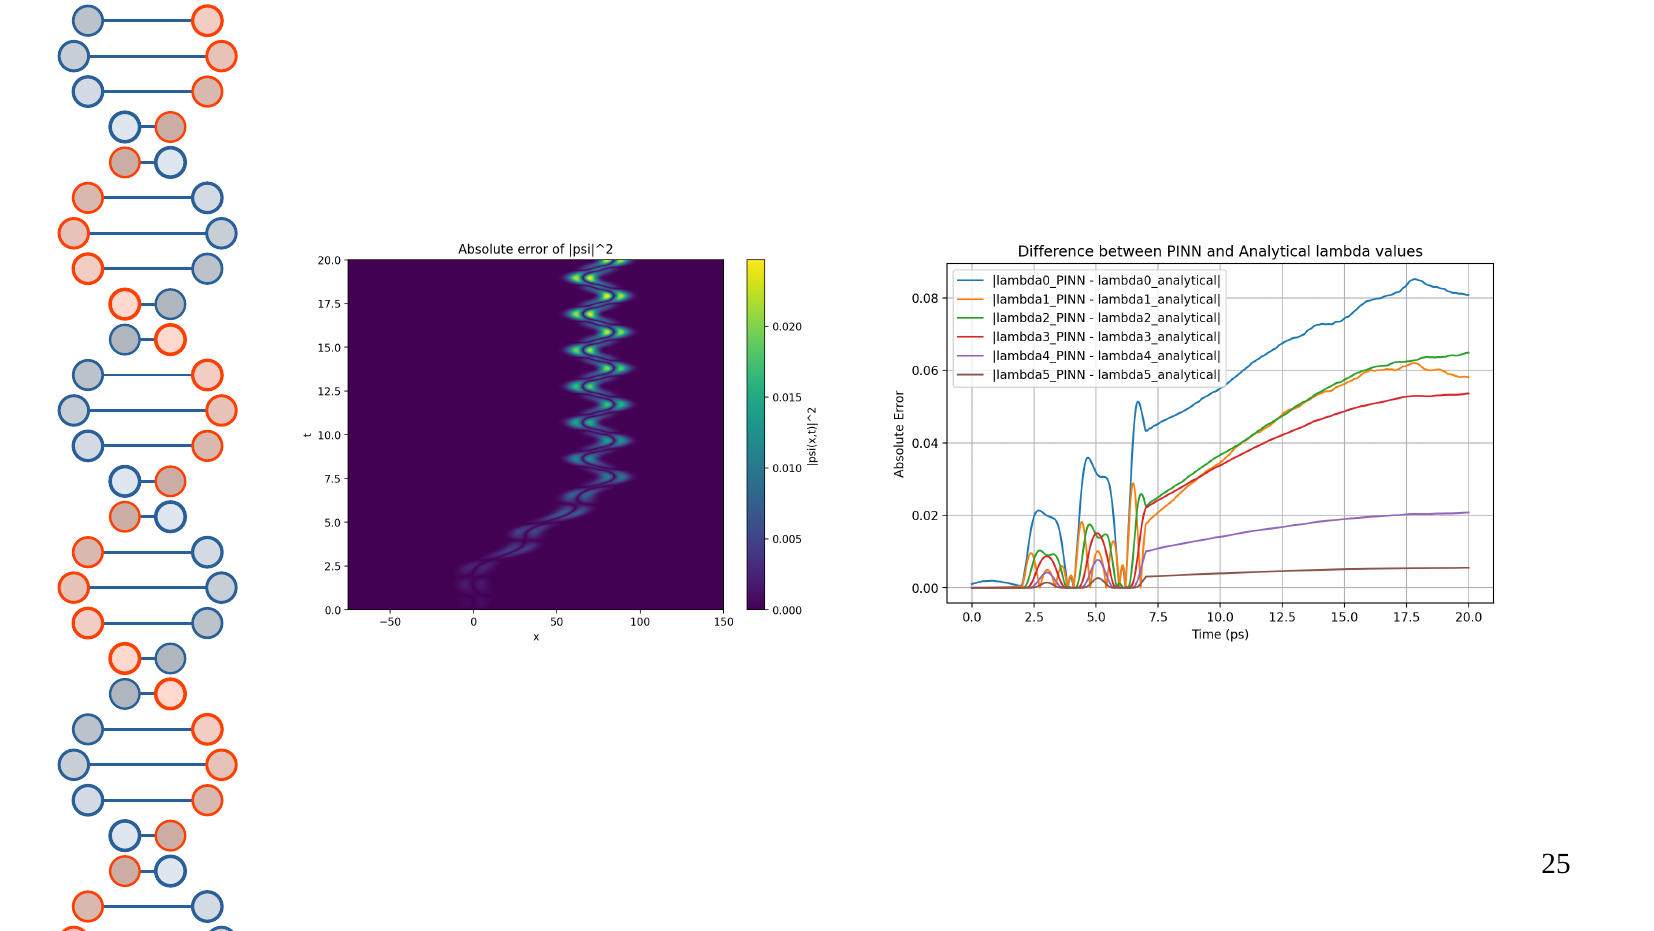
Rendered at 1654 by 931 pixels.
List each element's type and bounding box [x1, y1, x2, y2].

picture [295, 236, 824, 650]
picture [885, 236, 1502, 650]
